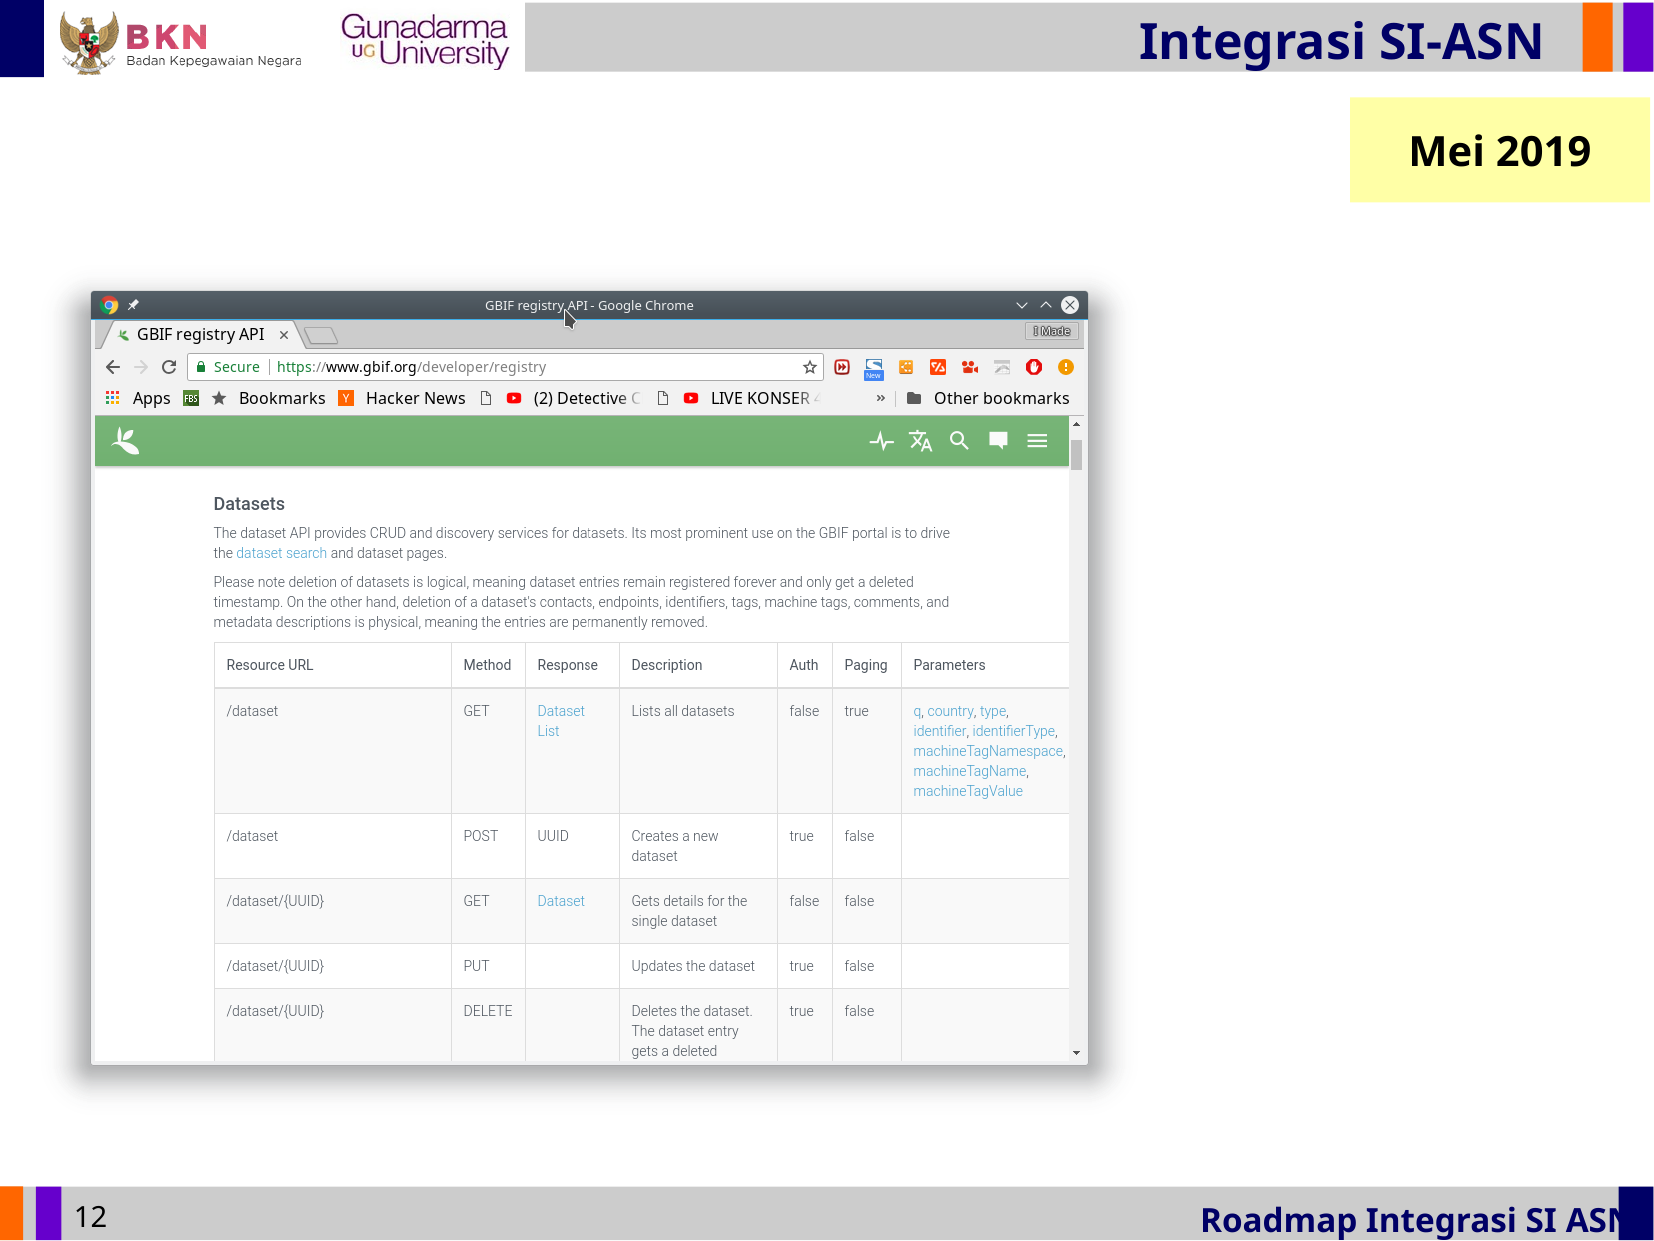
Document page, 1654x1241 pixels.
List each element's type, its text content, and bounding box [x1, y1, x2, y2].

picture [60, 11, 301, 75]
text_box Mei 2019 [1350, 97, 1651, 203]
picture [340, 0, 510, 70]
picture [30, 254, 1148, 1126]
